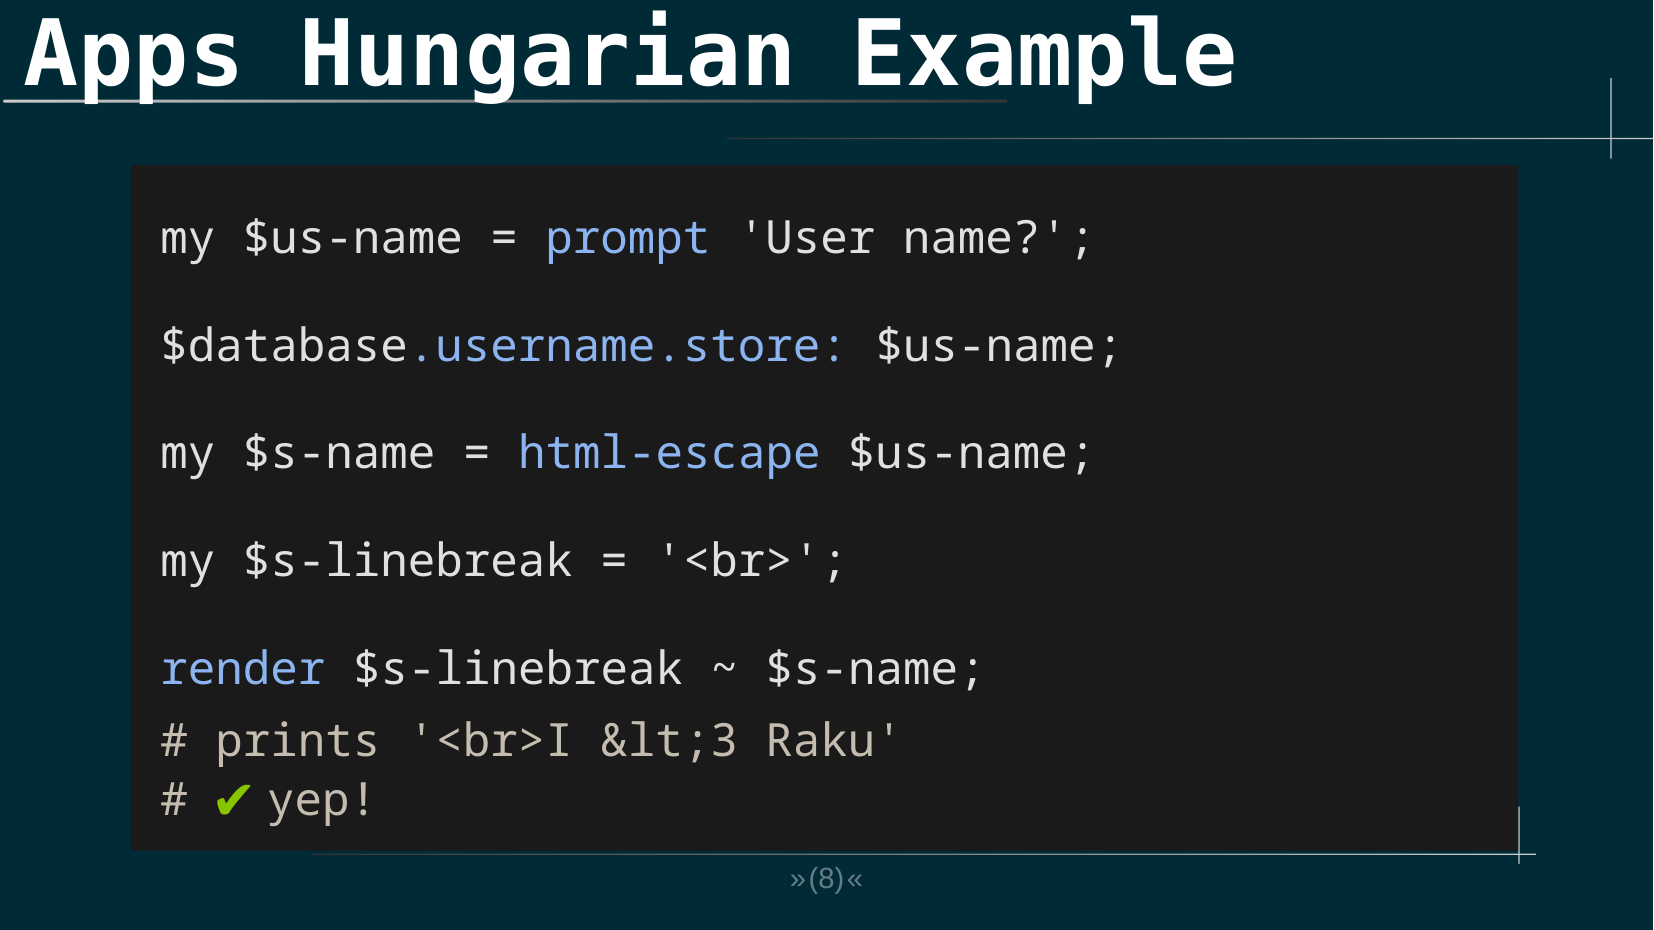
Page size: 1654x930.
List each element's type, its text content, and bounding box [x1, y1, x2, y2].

title Apps Hungarian Example [23, 0, 1588, 108]
text_box my $us-name = prompt 'User name?'; $database.username.store: $us-name; my $s-name = html-escape $us-name; my $s-linebreak = '<br>'; render $s-linebreak ~ $s-name; # prints '<br>I &lt;3 Raku' # ✔ yep! [130, 165, 1519, 851]
